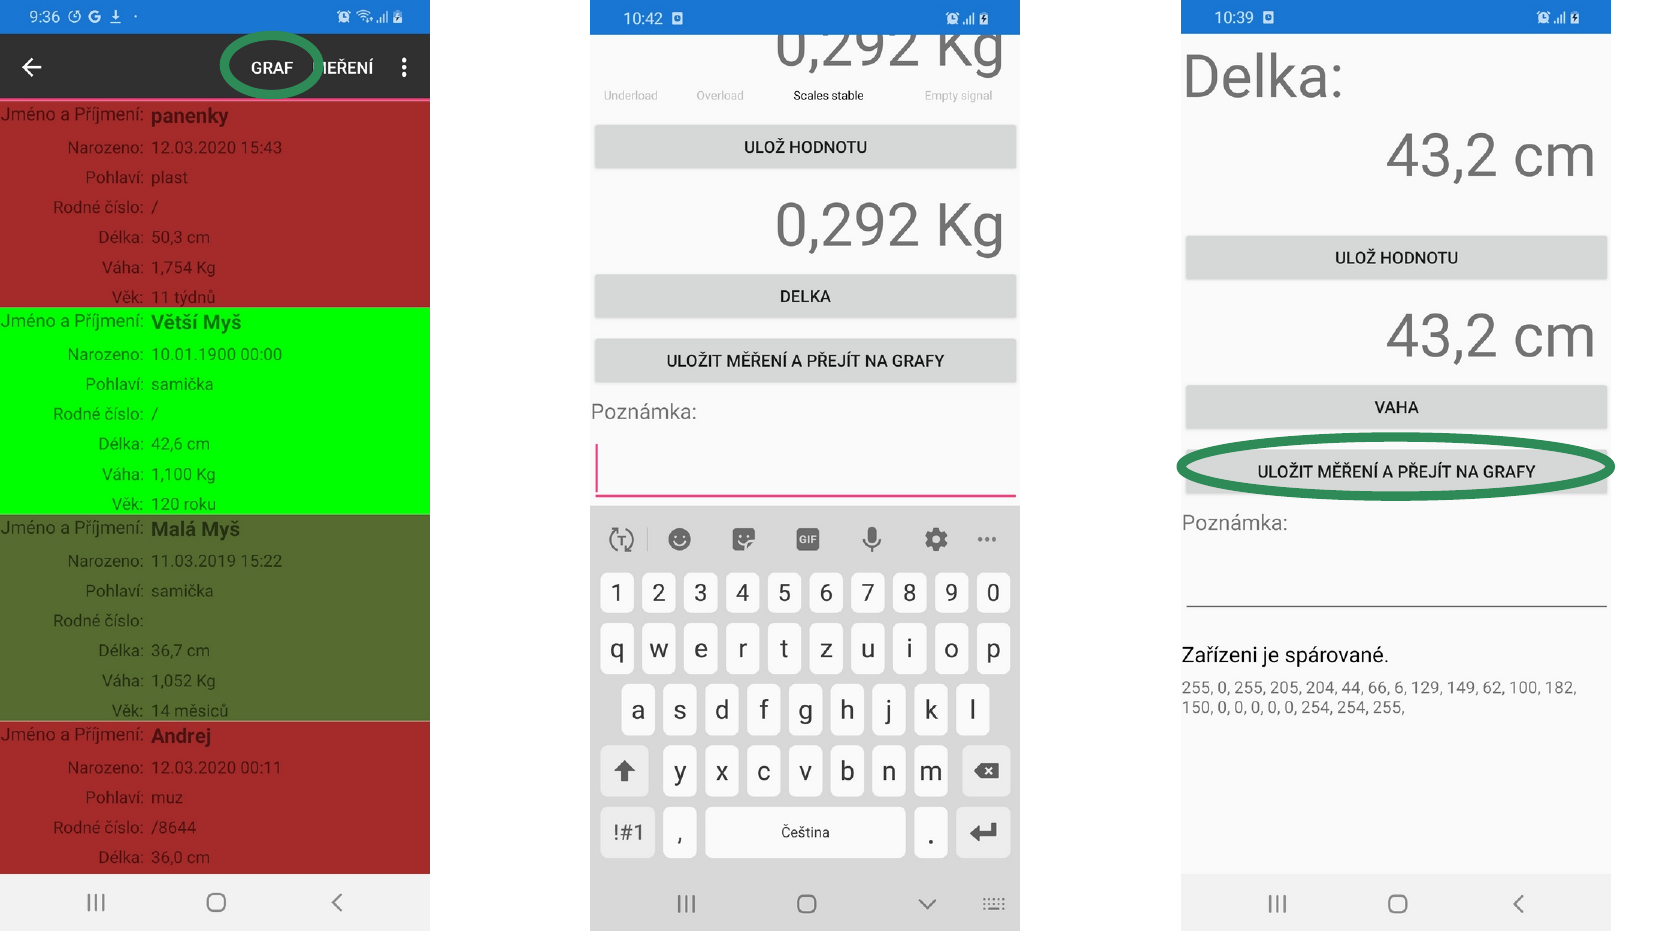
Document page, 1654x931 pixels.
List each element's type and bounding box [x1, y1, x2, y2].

picture [1181, 476, 1611, 931]
picture [0, 0, 430, 931]
picture [1187, 442, 1605, 491]
picture [1181, 0, 1611, 457]
picture [590, 0, 1020, 931]
